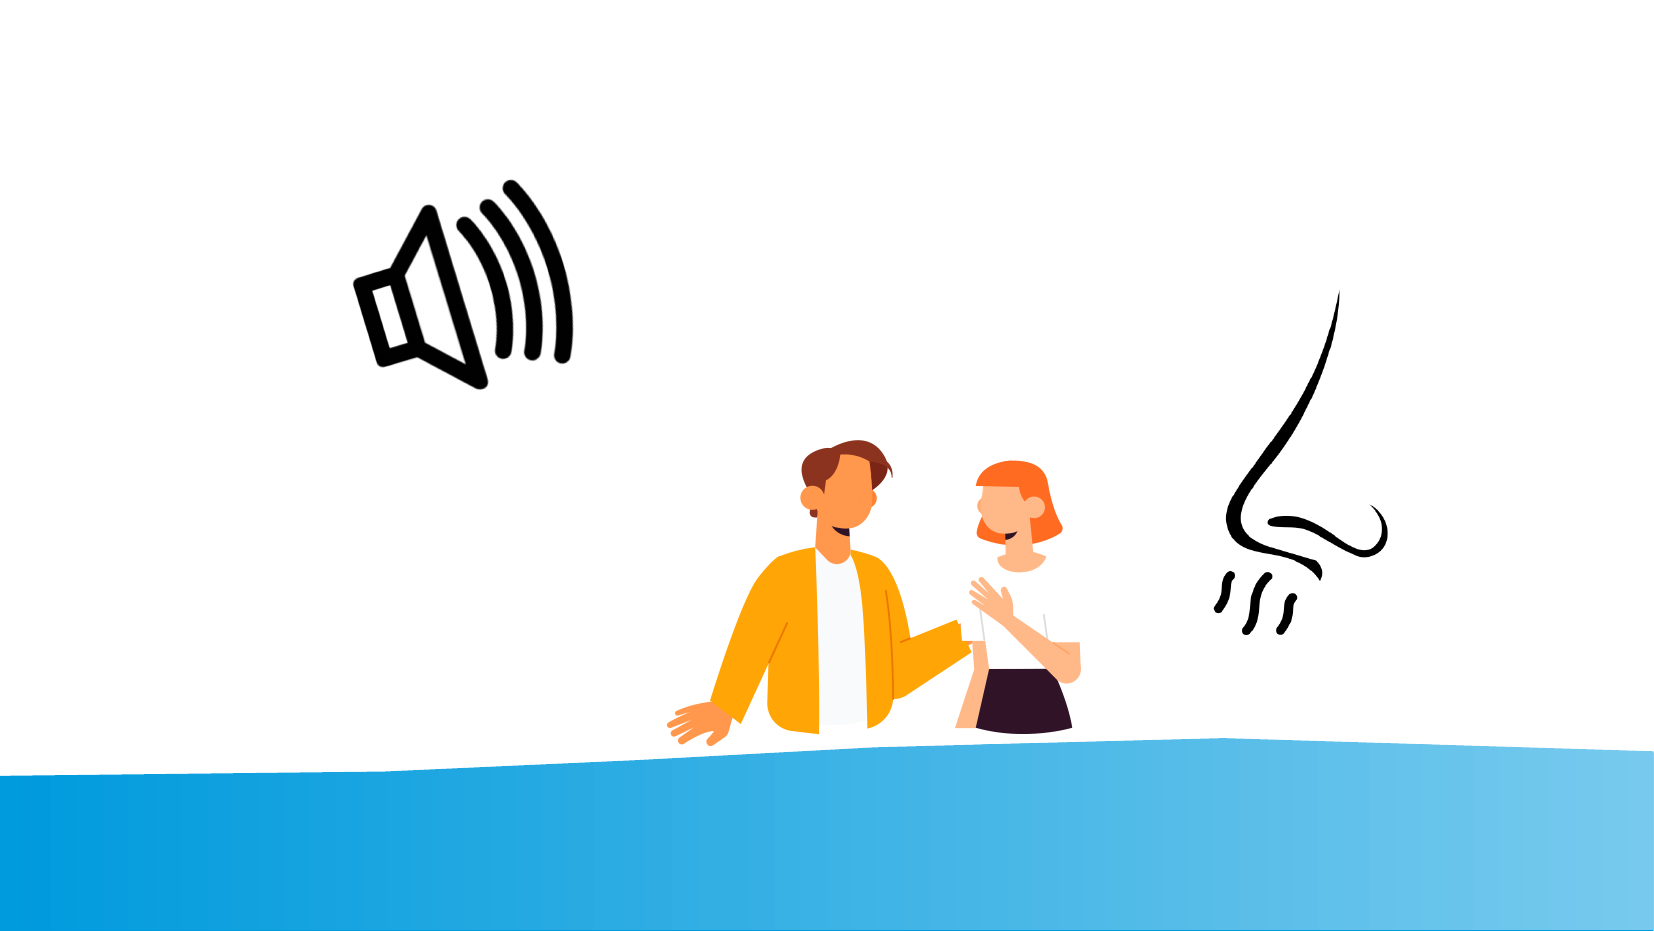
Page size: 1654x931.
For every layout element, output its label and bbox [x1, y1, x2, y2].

picture [1213, 289, 1388, 635]
picture [324, 159, 604, 429]
picture [649, 328, 1139, 783]
